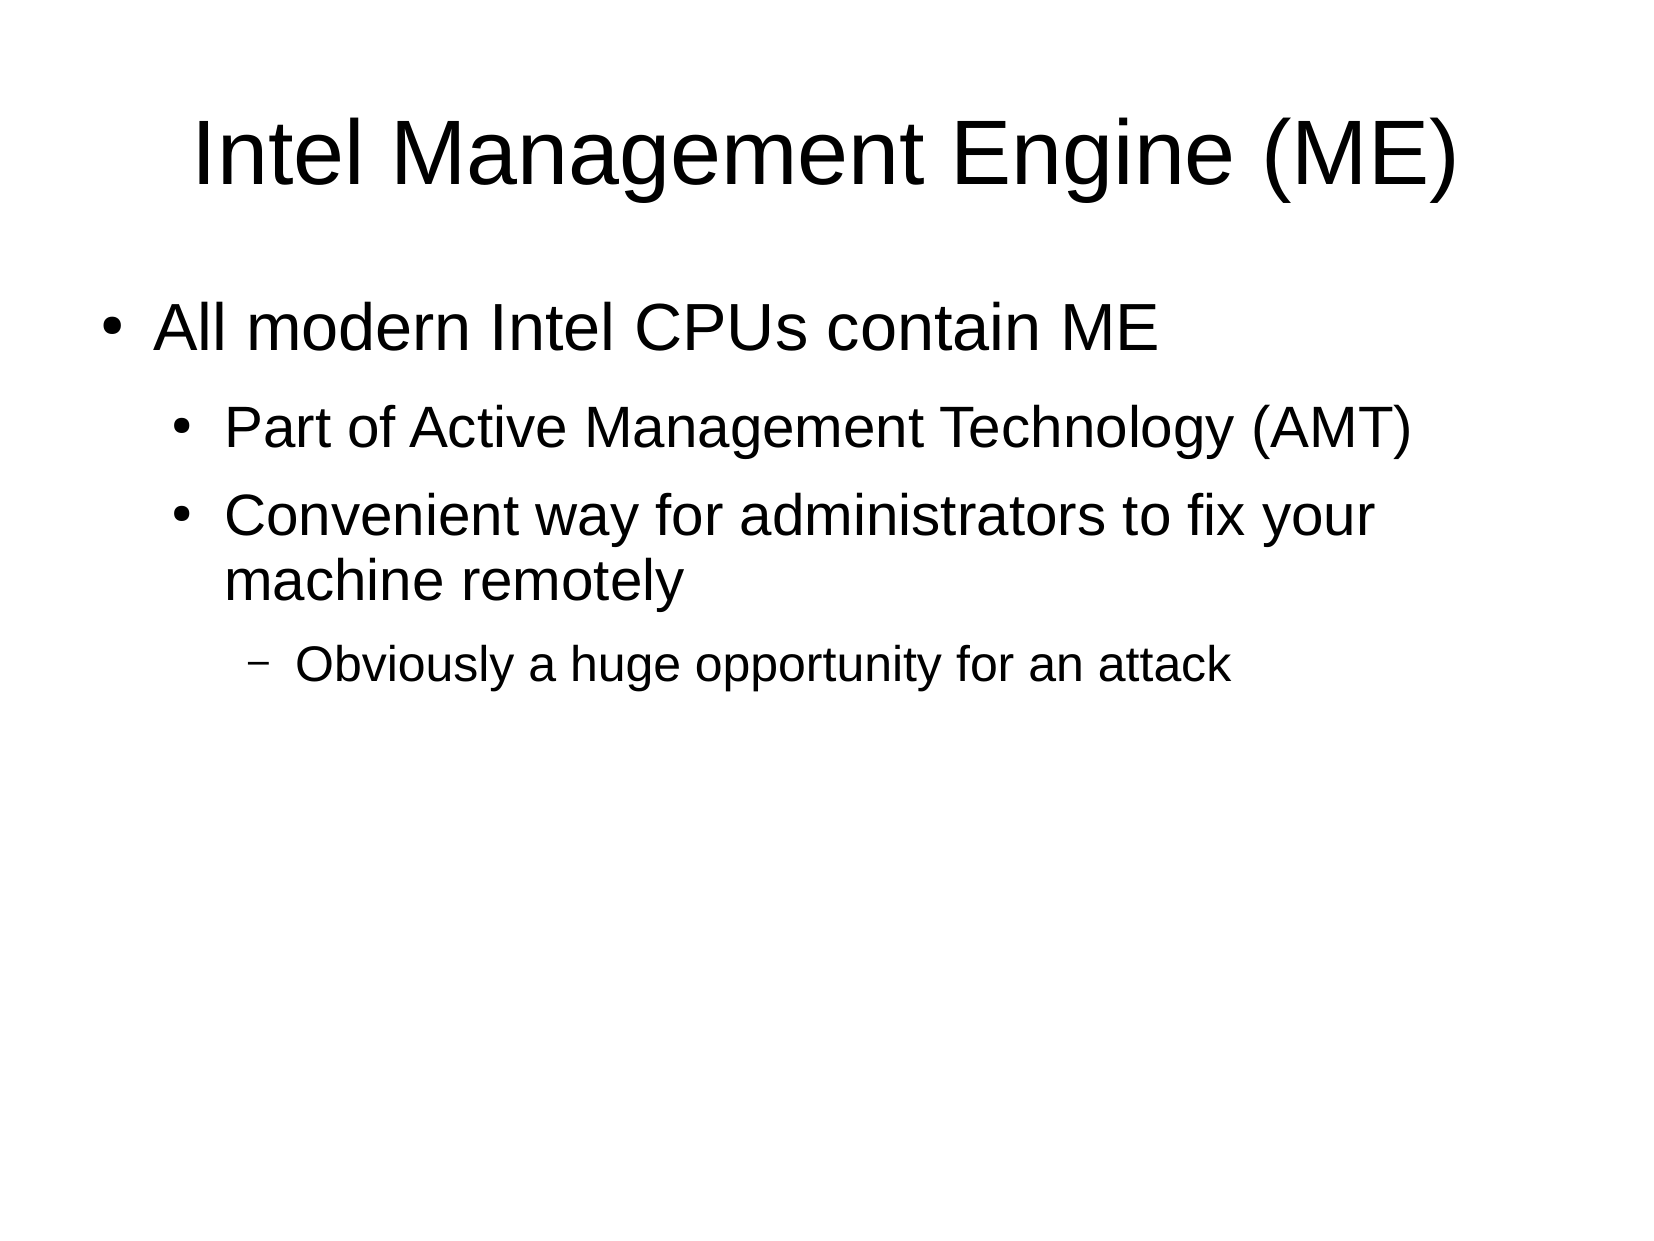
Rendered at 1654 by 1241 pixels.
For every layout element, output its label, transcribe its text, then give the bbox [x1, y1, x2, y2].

title Intel Management Engine (ME) [82, 49, 1571, 257]
list All modern Intel CPUs contain ME Part of Active Management Technology (AMT) Convenient way for administrators to fix your machine remotely Obviously a huge opportunity for an attack [82, 290, 1571, 1010]
